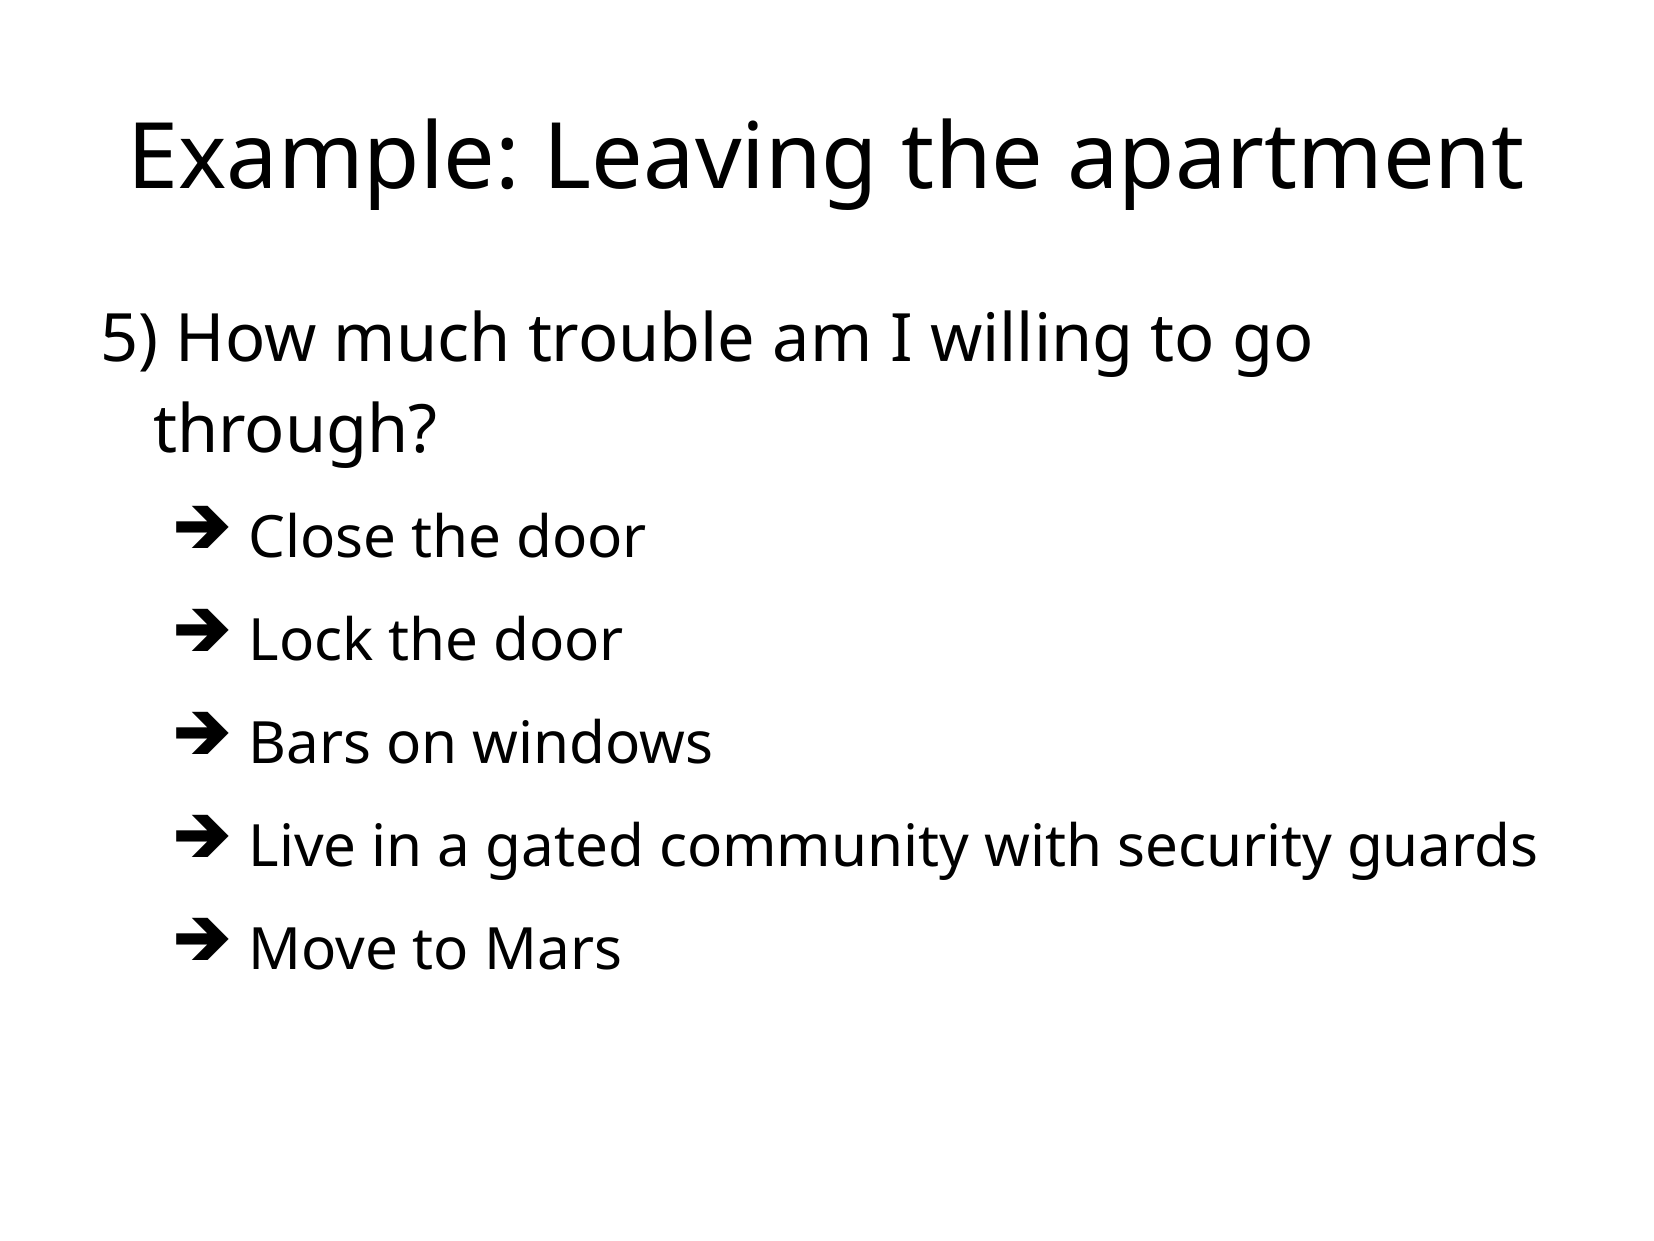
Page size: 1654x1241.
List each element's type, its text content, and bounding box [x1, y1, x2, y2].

list How much trouble am I willing to go through? Close the door Lock the door Bars on windows Live in a gated community with security guards Move to Mars [82, 290, 1571, 1010]
title Example: Leaving the apartment [82, 49, 1571, 257]
